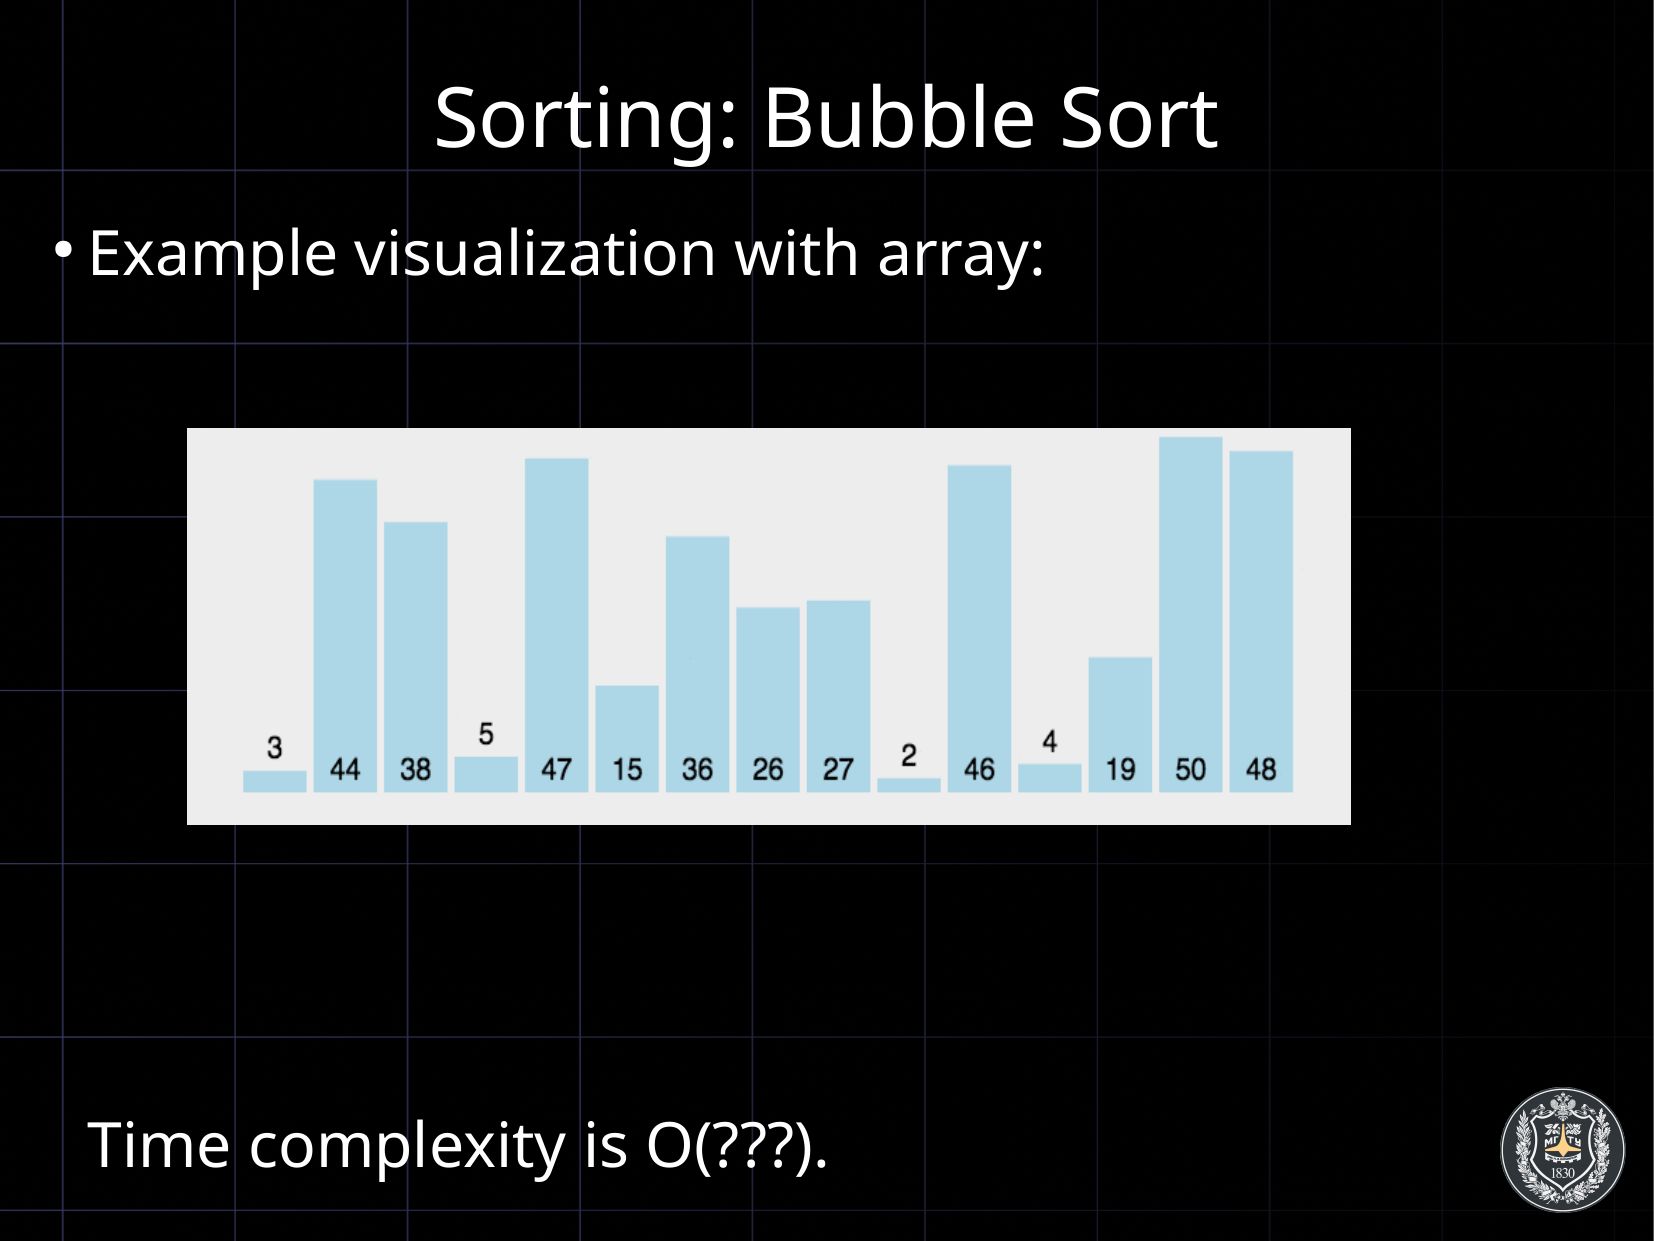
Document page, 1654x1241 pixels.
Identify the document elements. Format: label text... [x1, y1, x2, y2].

text_box Example visualization with array: Time complexity is O(???). [37, 158, 1613, 1047]
picture [0, 0, 1654, 1241]
title Sorting: Bubble Sort [82, 37, 1571, 158]
